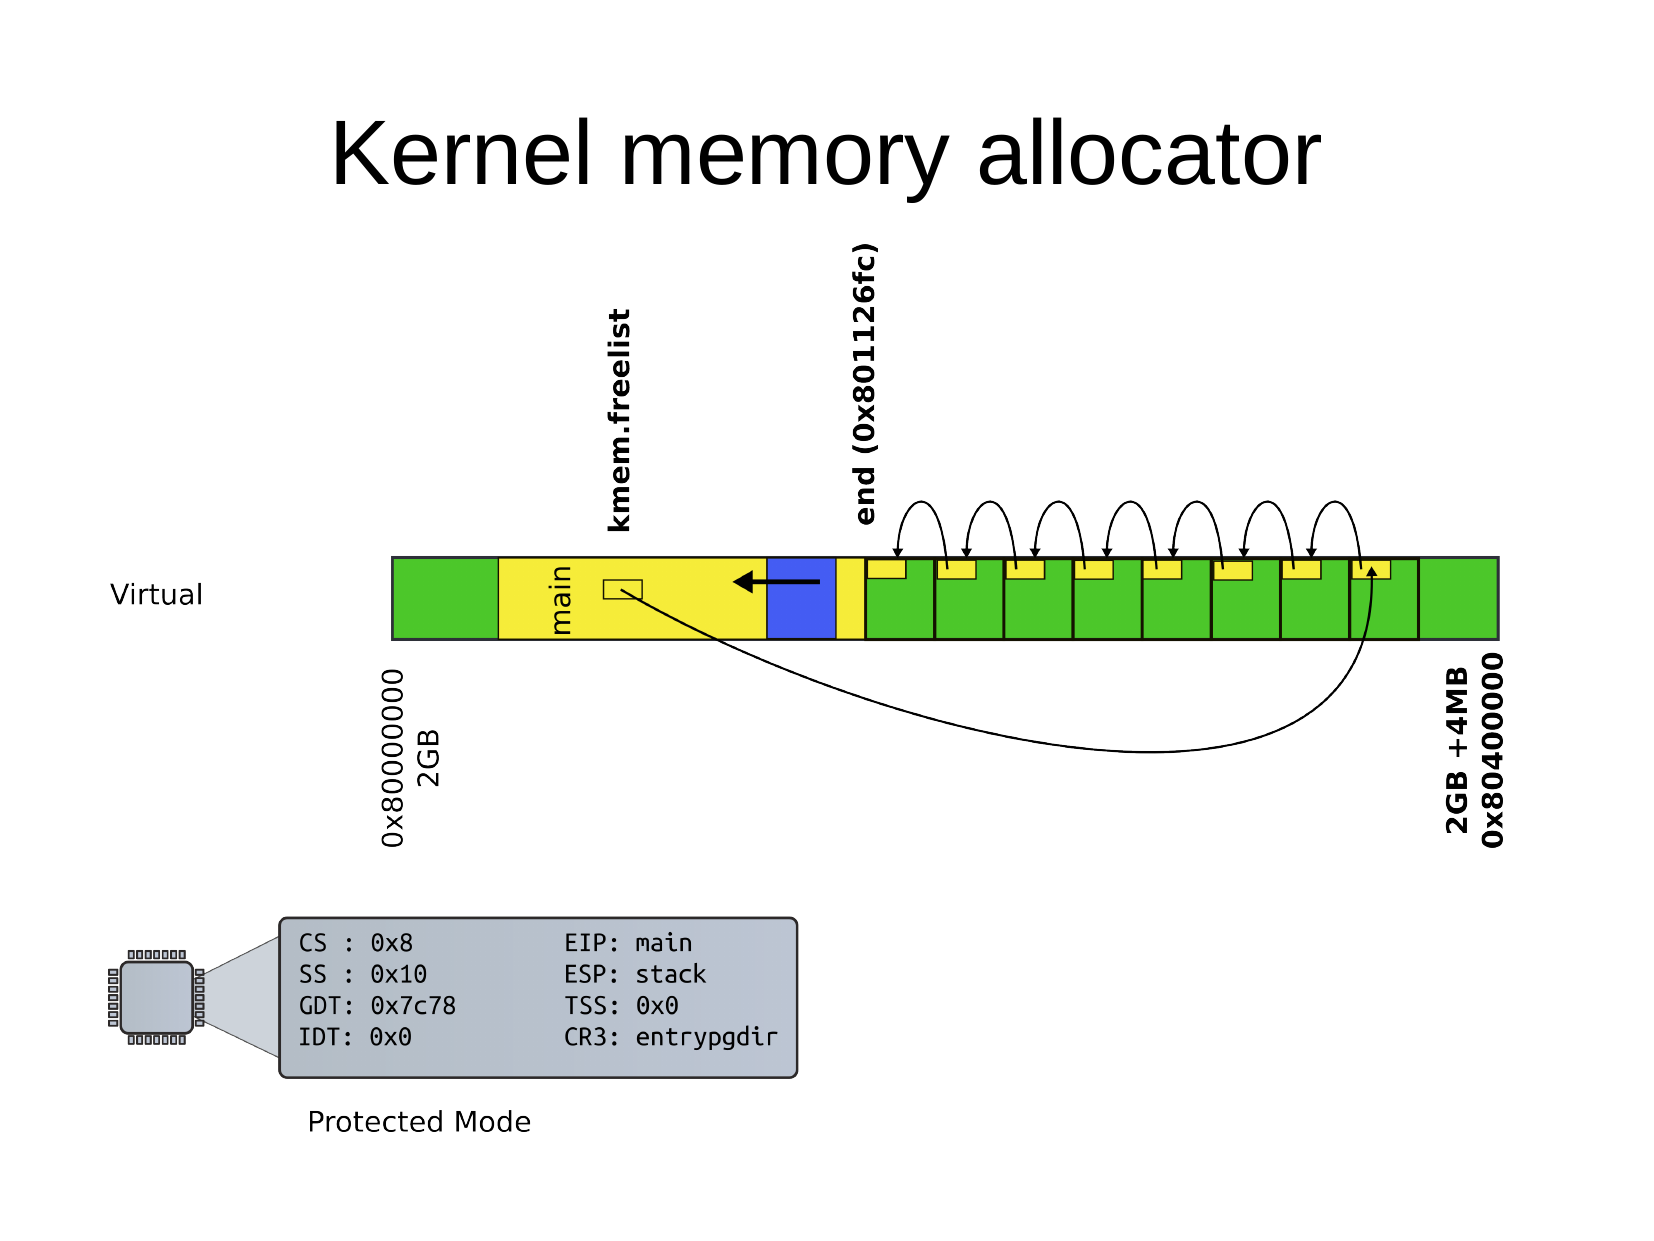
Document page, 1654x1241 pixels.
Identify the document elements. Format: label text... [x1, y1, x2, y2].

title Kernel memory allocator [82, 49, 1571, 257]
picture [108, 244, 1503, 1132]
